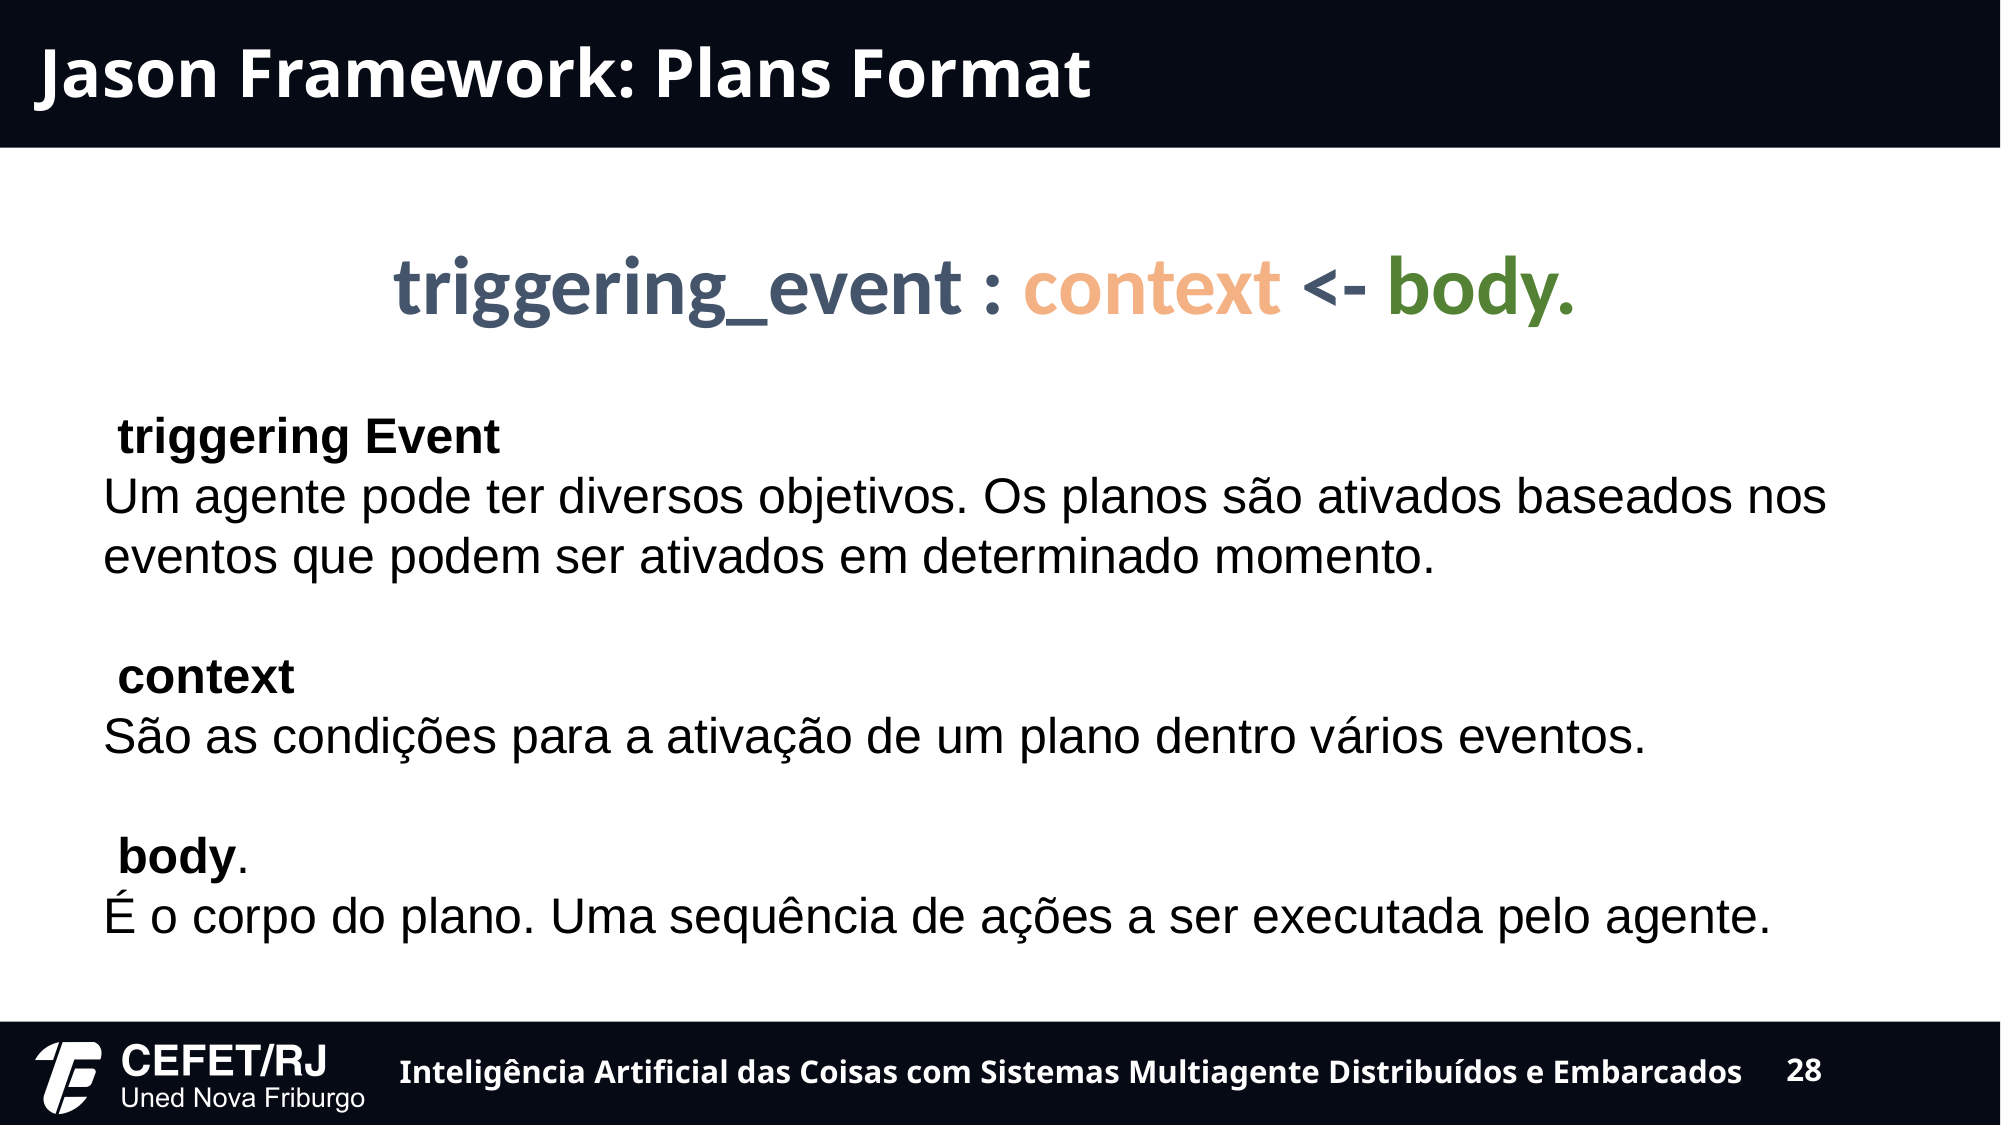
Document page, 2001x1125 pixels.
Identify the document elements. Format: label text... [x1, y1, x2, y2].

picture [0, 1001, 398, 1125]
text_box triggering_event : context <- body. [94, 224, 1896, 336]
text_box Jason Framework: Plans Format [25, 23, 1999, 119]
text_box triggering Event Um agente pode ter diversos objetivos. Os planos são ativados baseados nos eventos que podem ser ativados em determinado momento. context São as condições para a ativação de um plano dentro vários eventos. body. É o corpo do plano. Uma sequência de ações a ser executada pelo agente. [88, 336, 2000, 1012]
